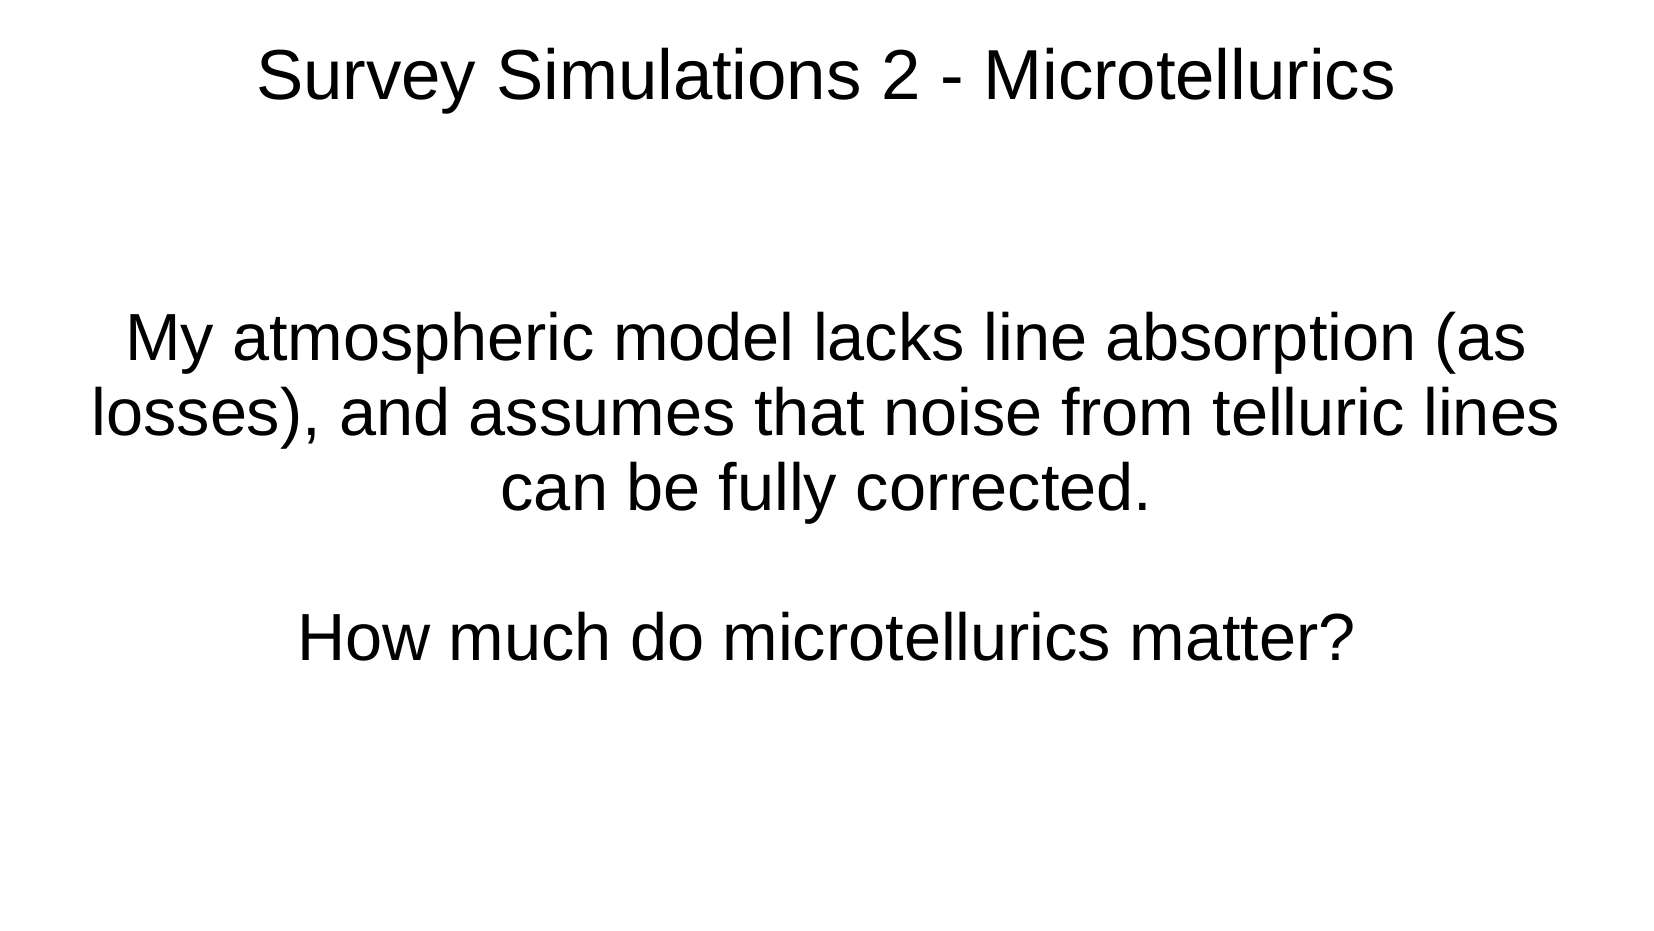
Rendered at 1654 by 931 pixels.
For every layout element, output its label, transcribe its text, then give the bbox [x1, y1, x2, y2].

title Survey Simulations 2 - Microtellurics [0, 0, 1654, 151]
subtitle My atmospheric model lacks line absorption (as losses), and assumes that noise from telluric lines can be fully corrected. How much do microtellurics matter? [82, 217, 1571, 758]
